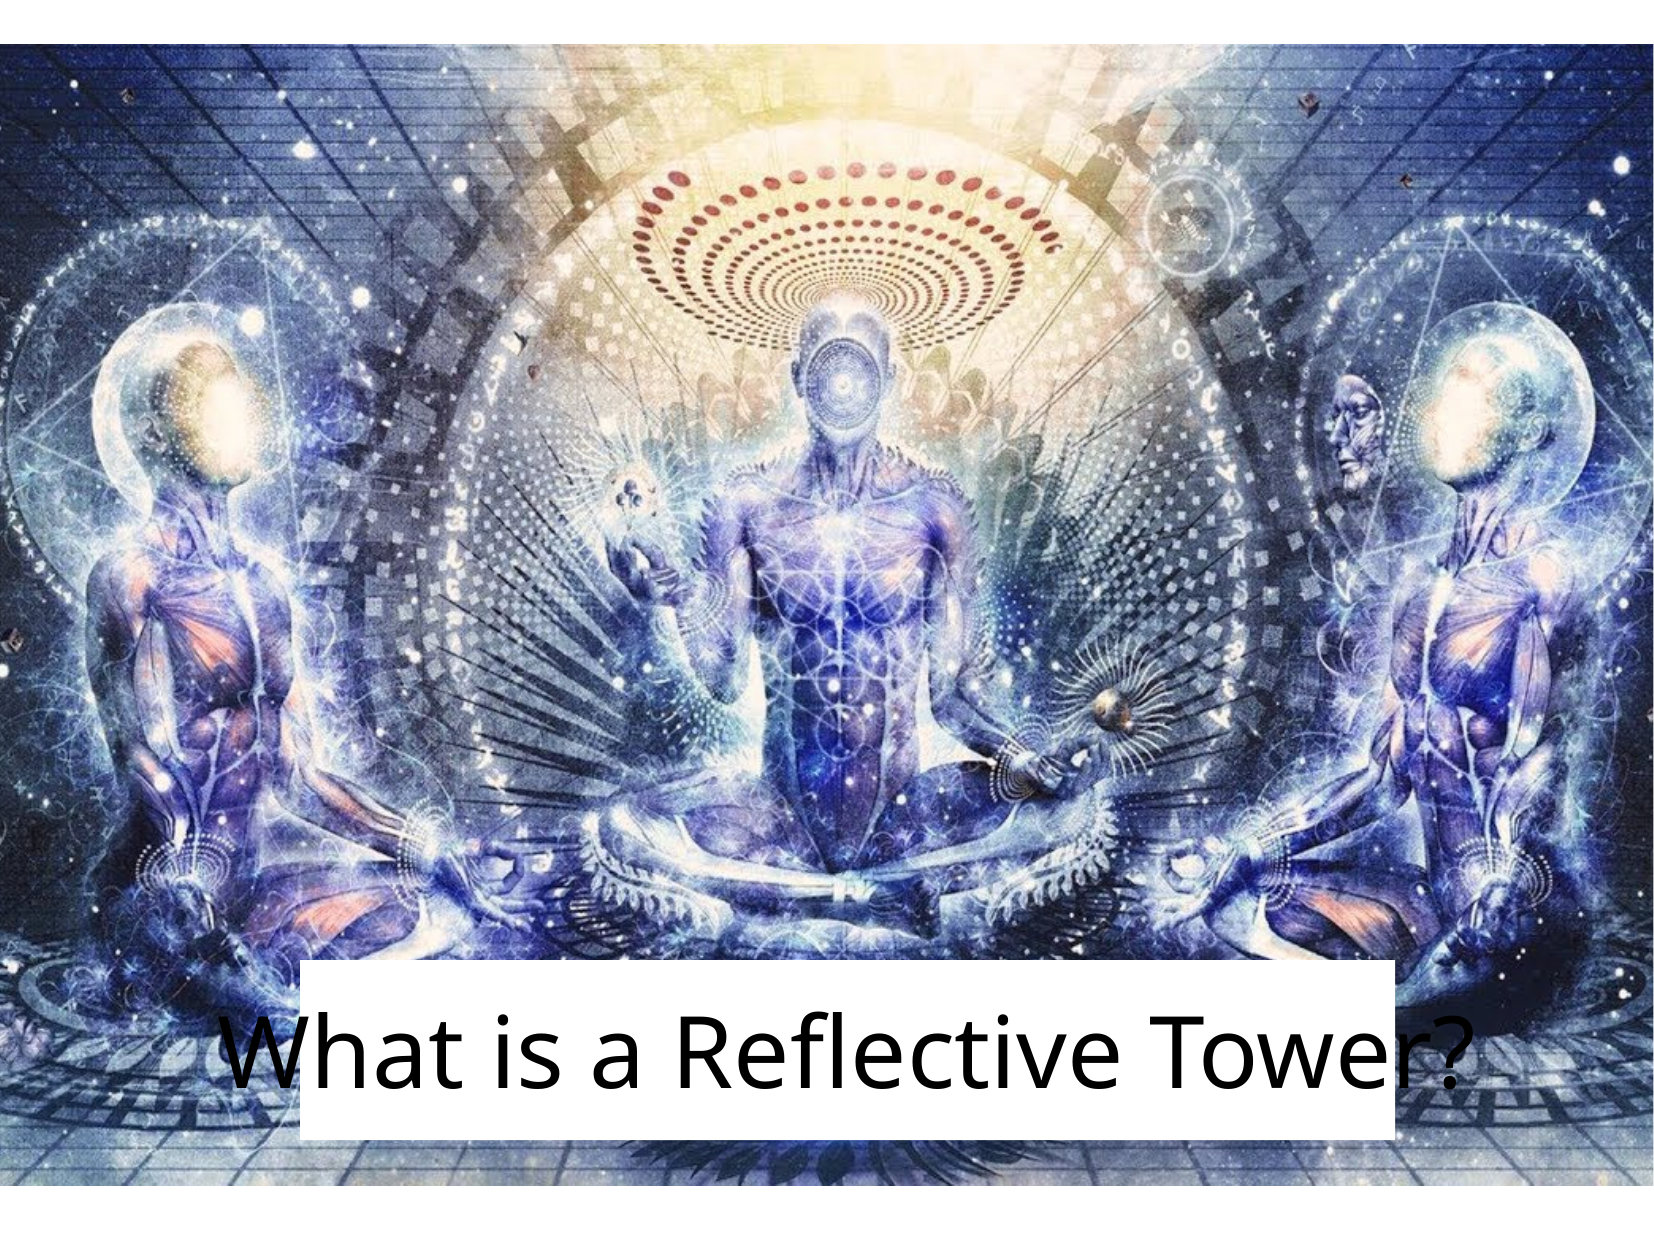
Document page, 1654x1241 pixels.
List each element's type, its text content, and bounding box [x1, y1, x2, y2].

picture [0, 44, 1654, 1186]
text_box What is a Reflective Tower? [300, 960, 1396, 1141]
